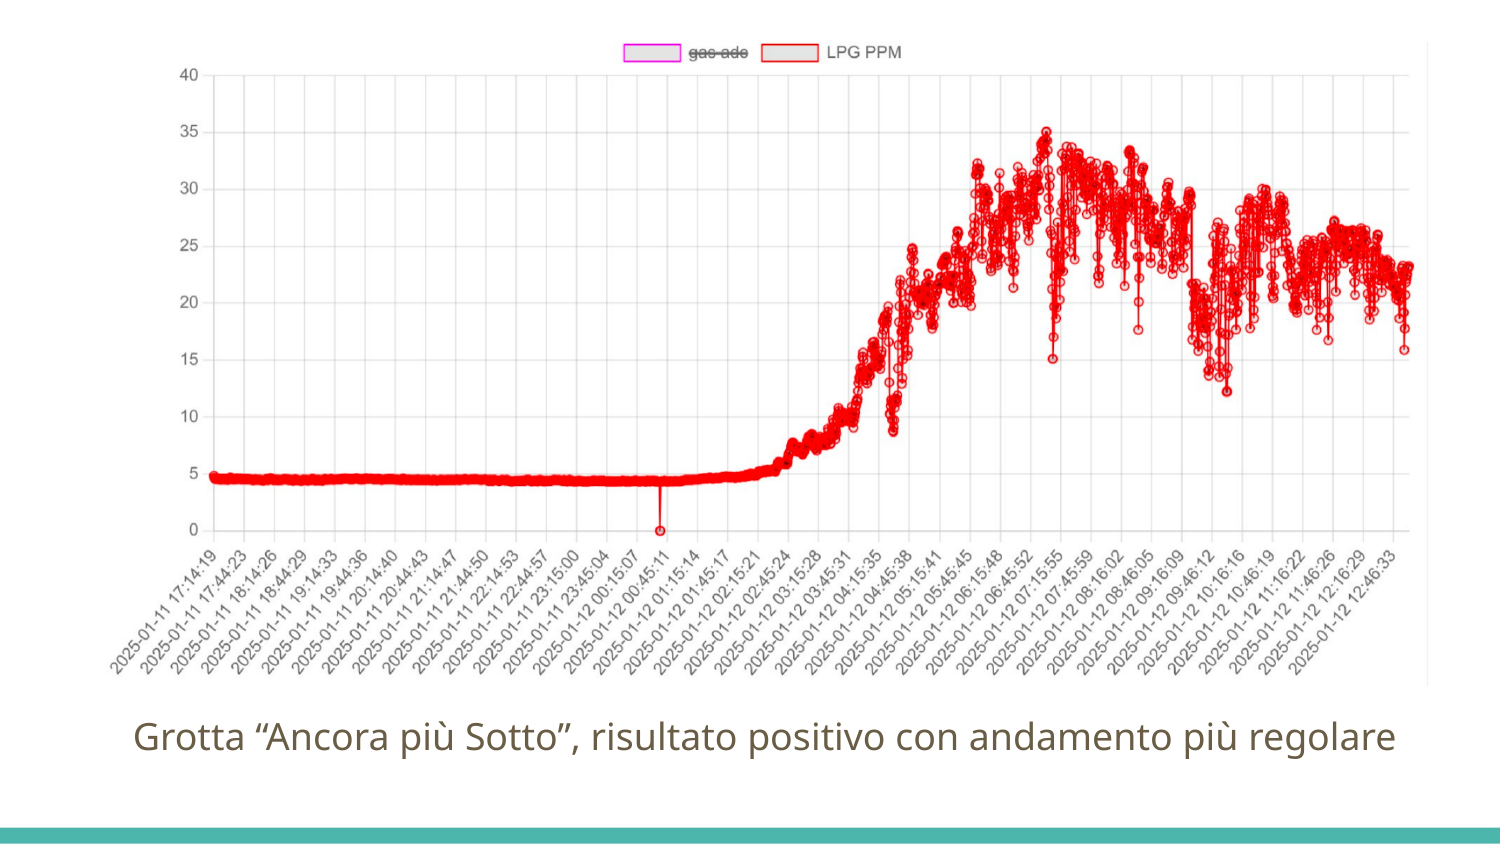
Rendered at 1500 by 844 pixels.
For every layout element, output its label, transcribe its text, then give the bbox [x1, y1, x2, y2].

text_box Grotta “Ancora più Sotto”, risultato positivo con andamento più regolare [117, 698, 1460, 805]
picture [24, 24, 1475, 699]
